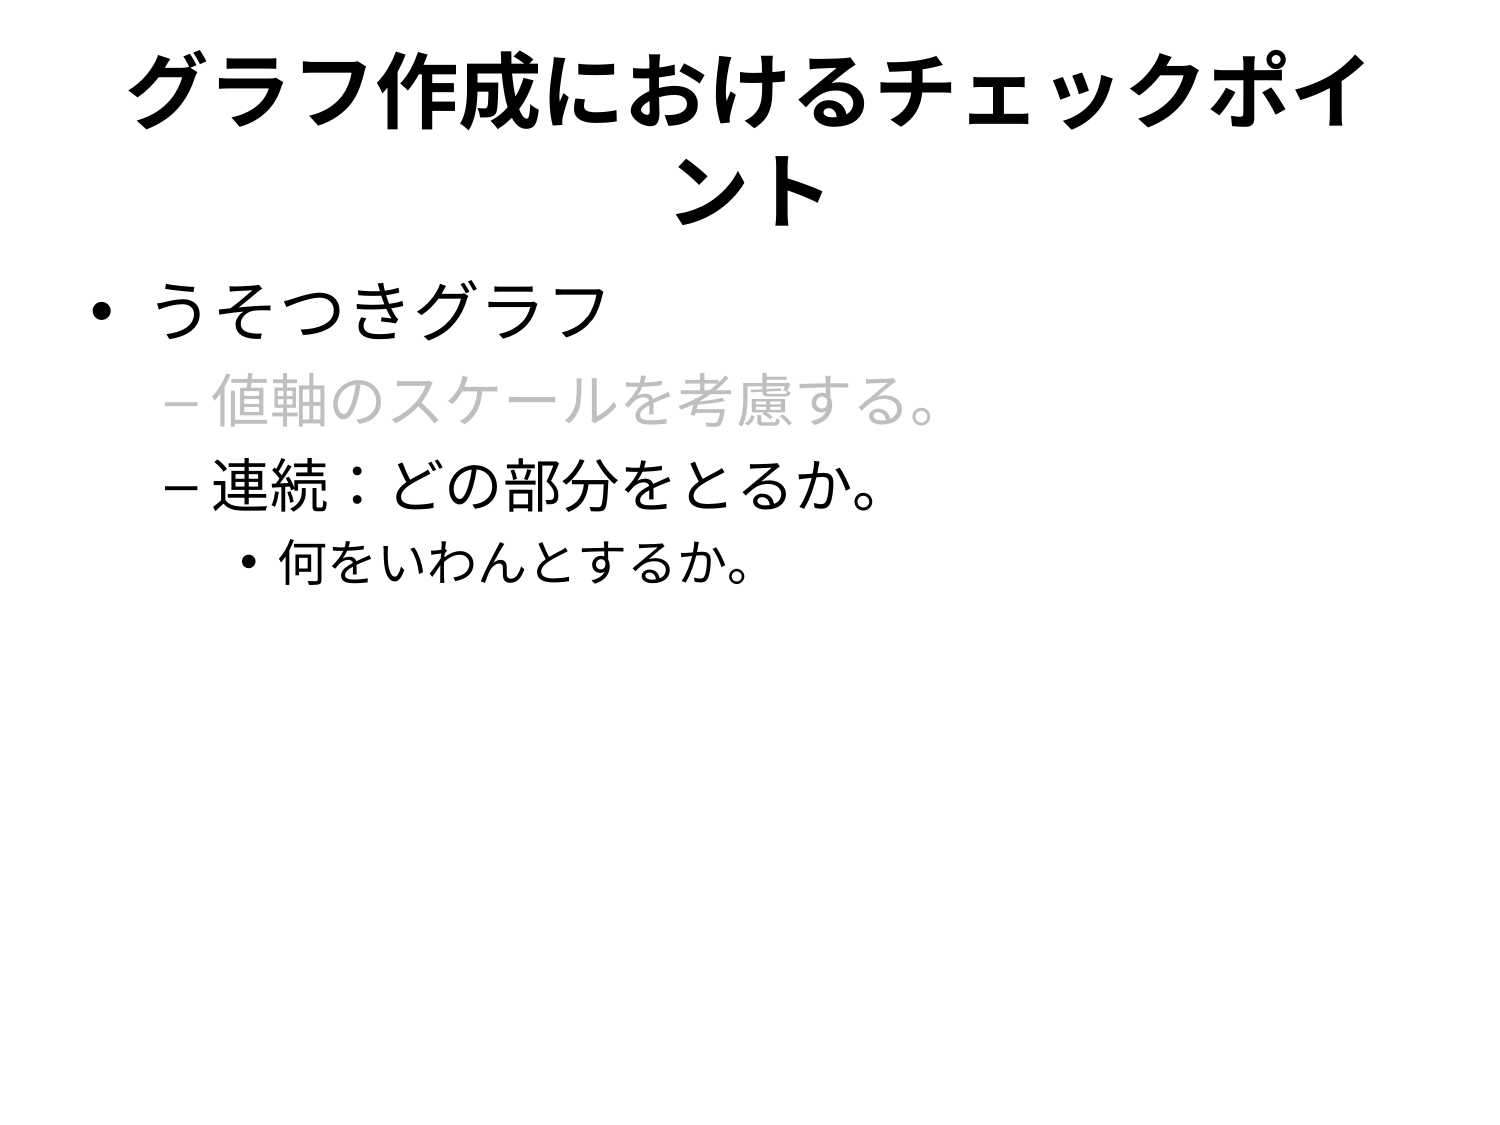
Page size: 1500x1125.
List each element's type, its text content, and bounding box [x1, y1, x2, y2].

title グラフ作成におけるチェックポイント [75, 31, 1426, 247]
list うそつきグラフ 値軸のスケールを考慮する。 連続：どの部分をとるか。 何をいわんとするか。 [75, 262, 1426, 1006]
